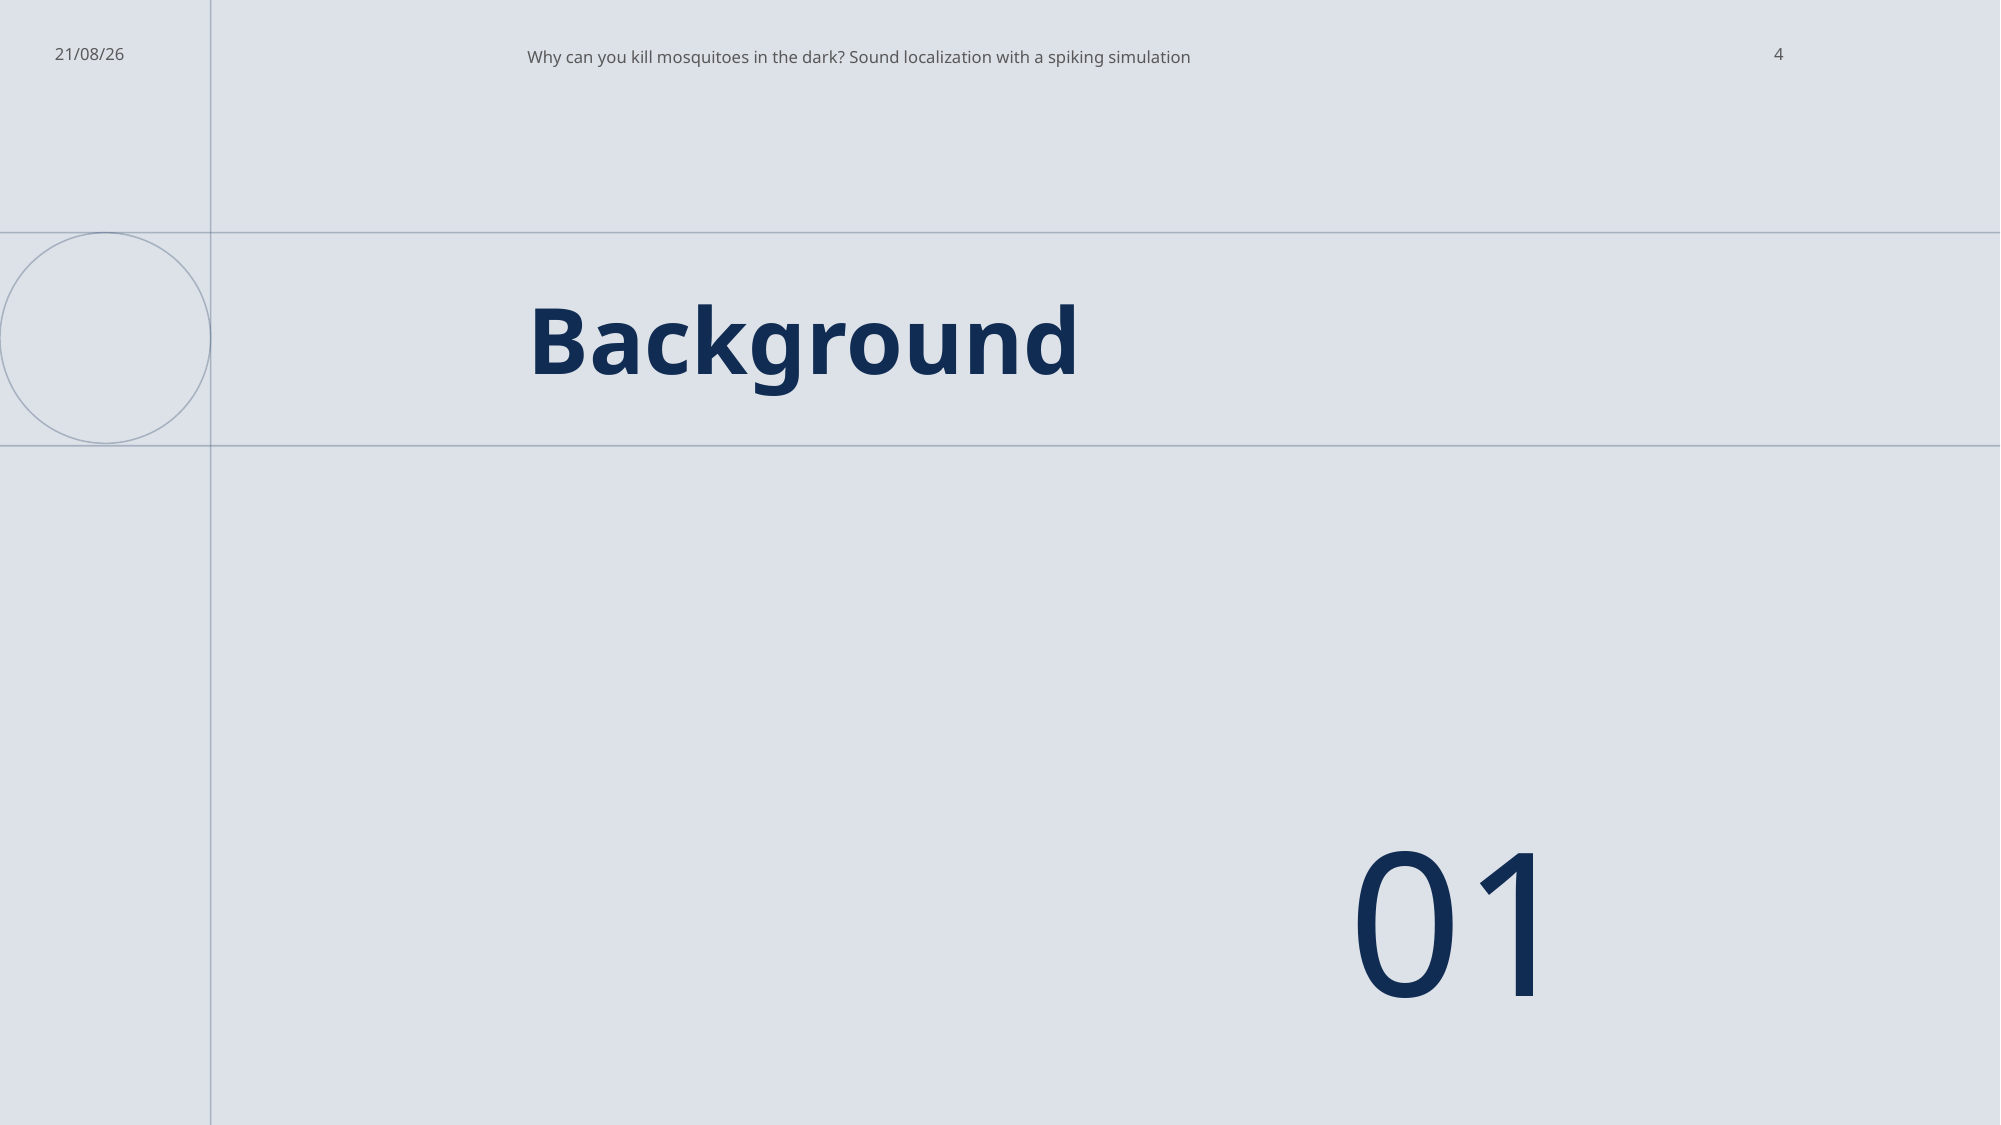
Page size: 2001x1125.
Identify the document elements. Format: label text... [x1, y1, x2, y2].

list 01 [1348, 649, 1946, 1037]
slide_number [54, 6, 446, 67]
footer Why can you kill mosquitoes in the dark? Sound localization with a spiking simulation [527, 6, 1203, 67]
slide_number [1774, 6, 1946, 67]
title Background [527, 232, 1946, 444]
